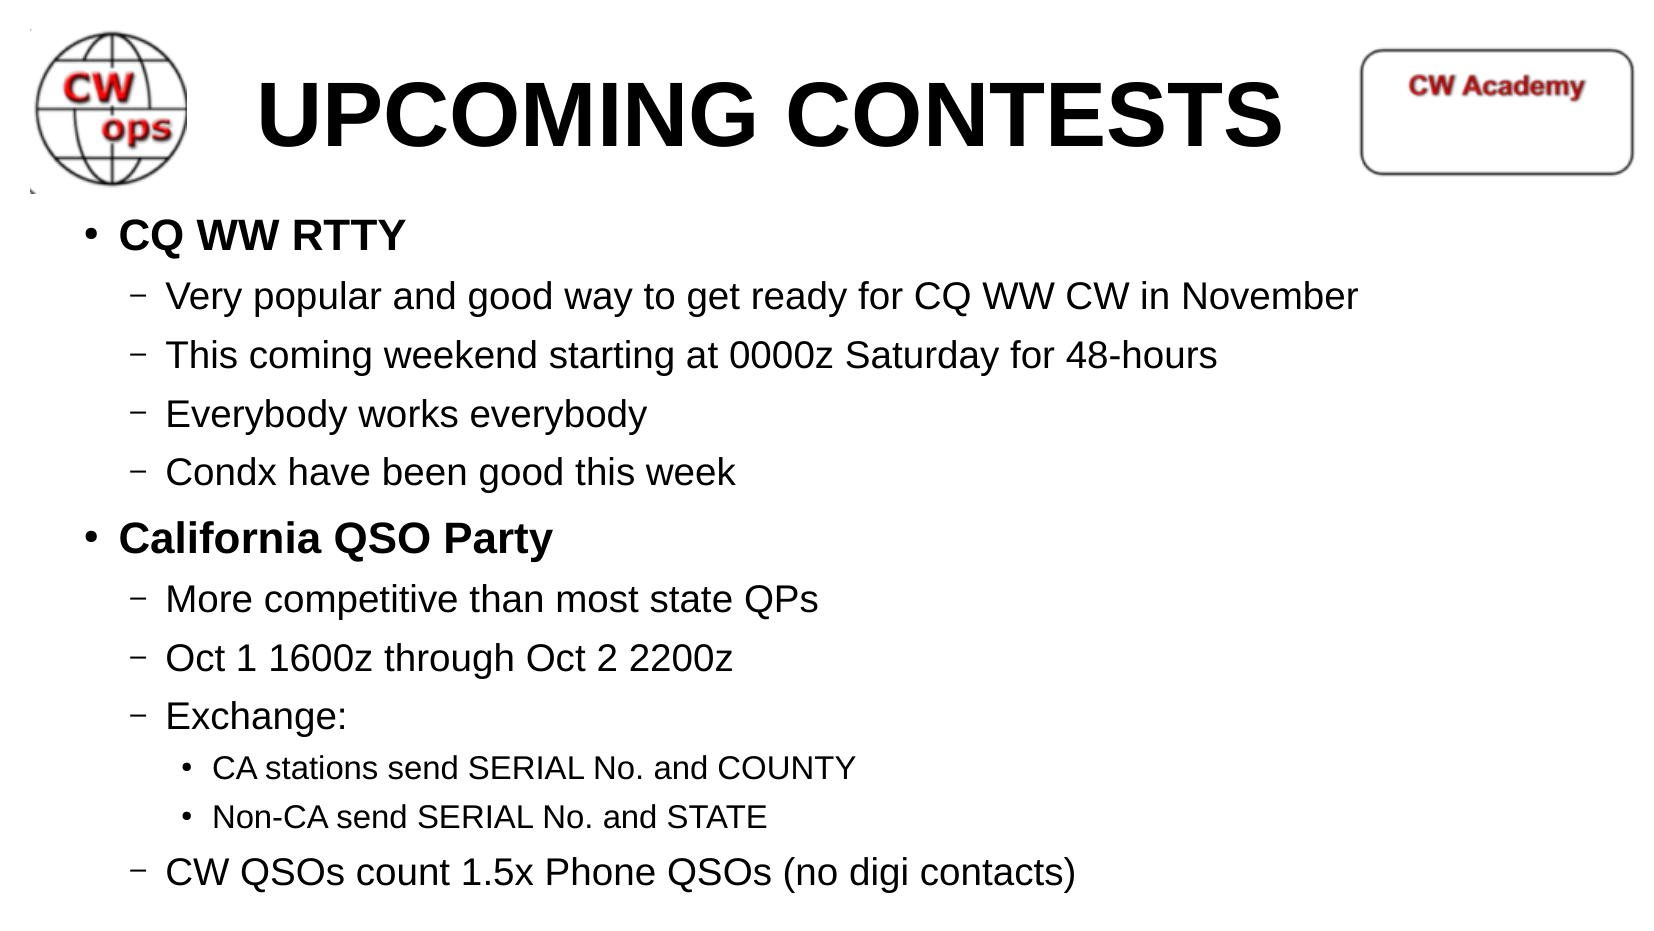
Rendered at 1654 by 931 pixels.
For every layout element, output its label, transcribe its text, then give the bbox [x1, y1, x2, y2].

picture [1516, 37, 1640, 186]
list CQ WW RTTY Very popular and good way to get ready for CQ WW CW in November This coming weekend starting at 0000z Saturday for 48-hours Everybody works everybody Condx have been good this week California QSO Party More competitive than most state QPs Oct 1 1600z through Oct 2 2200z Exchange: CA stations send SERIAL No. and COUNTY Non-CA send SERIAL No. and STATE CW QSOs count 1.5x Phone QSOs (no digi contacts) [71, 210, 1561, 901]
title UPCOMING CONTESTS [26, 37, 1516, 193]
picture [30, 29, 187, 37]
